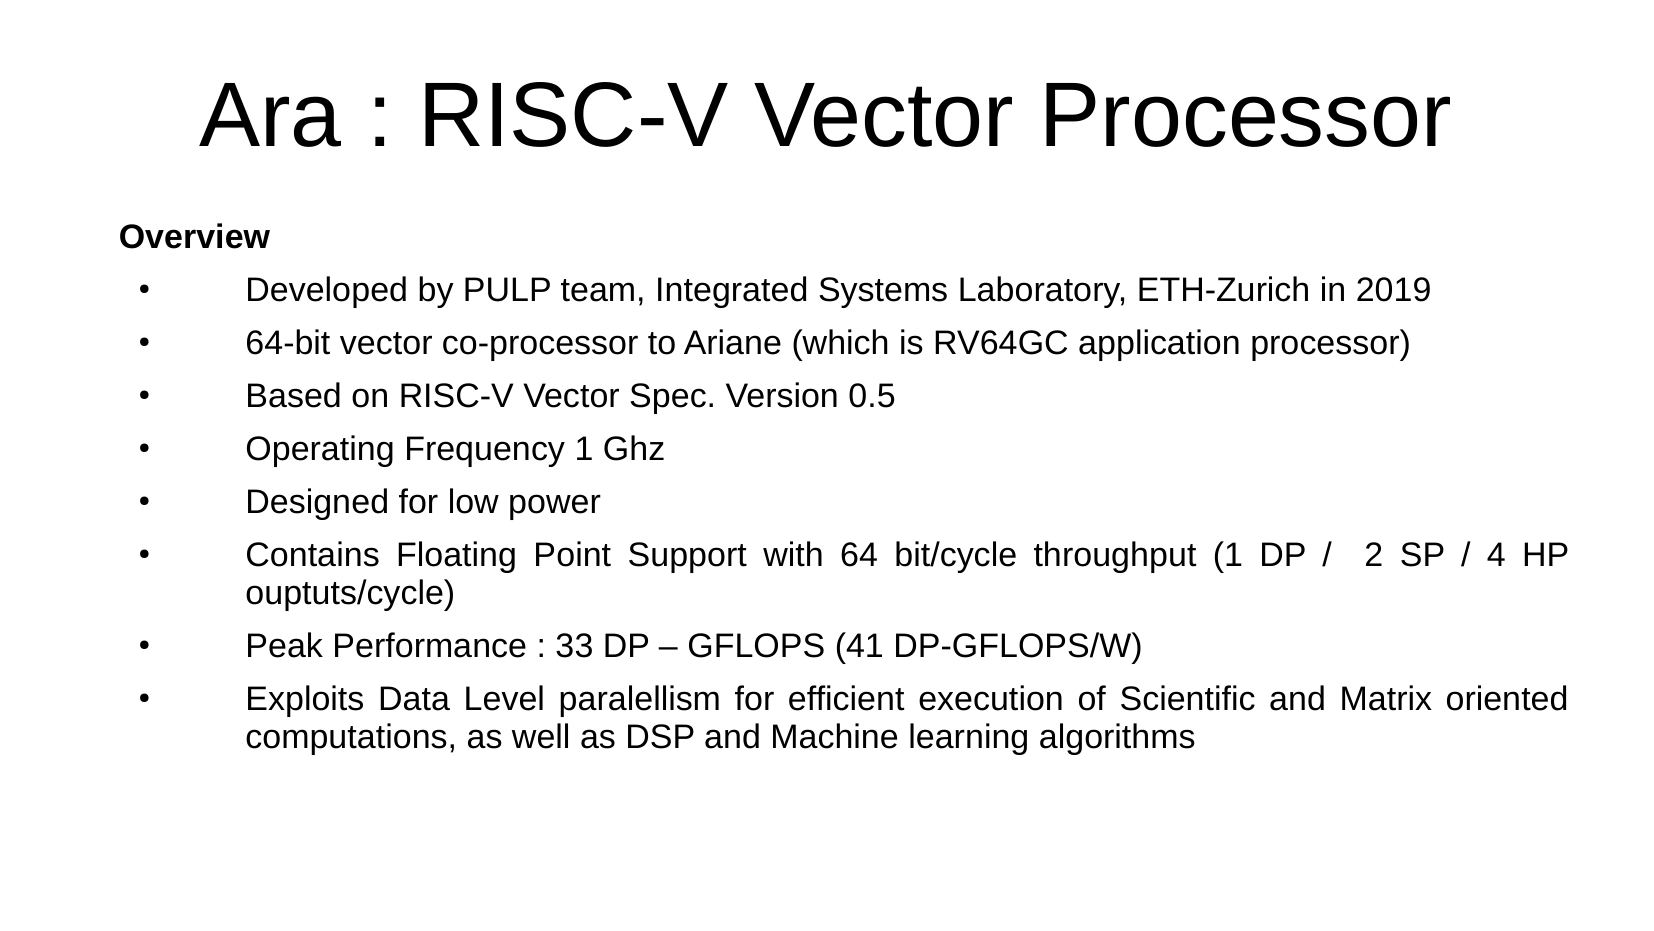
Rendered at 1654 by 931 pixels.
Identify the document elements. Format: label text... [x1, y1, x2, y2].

title Ara : RISC-V Vector Processor [82, 37, 1571, 193]
list Overview Developed by PULP team, Integrated Systems Laboratory, ETH-Zurich in 2019 64-bit vector co-processor to Ariane (which is RV64GC application processor) Based on RISC-V Vector Spec. Version 0.5 Operating Frequency 1 Ghz Designed for low power Contains Floating Point Support with 64 bit/cycle throughput (1 DP / 2 SP / 4 HP ouptuts/cycle) Peak Performance : 33 DP – GFLOPS (41 DP-GFLOPS/W) Exploits Data Level paralellism for efficient execution of Scientific and Matrix oriented computations, as well as DSP and Machine learning algorithms [82, 217, 1571, 758]
